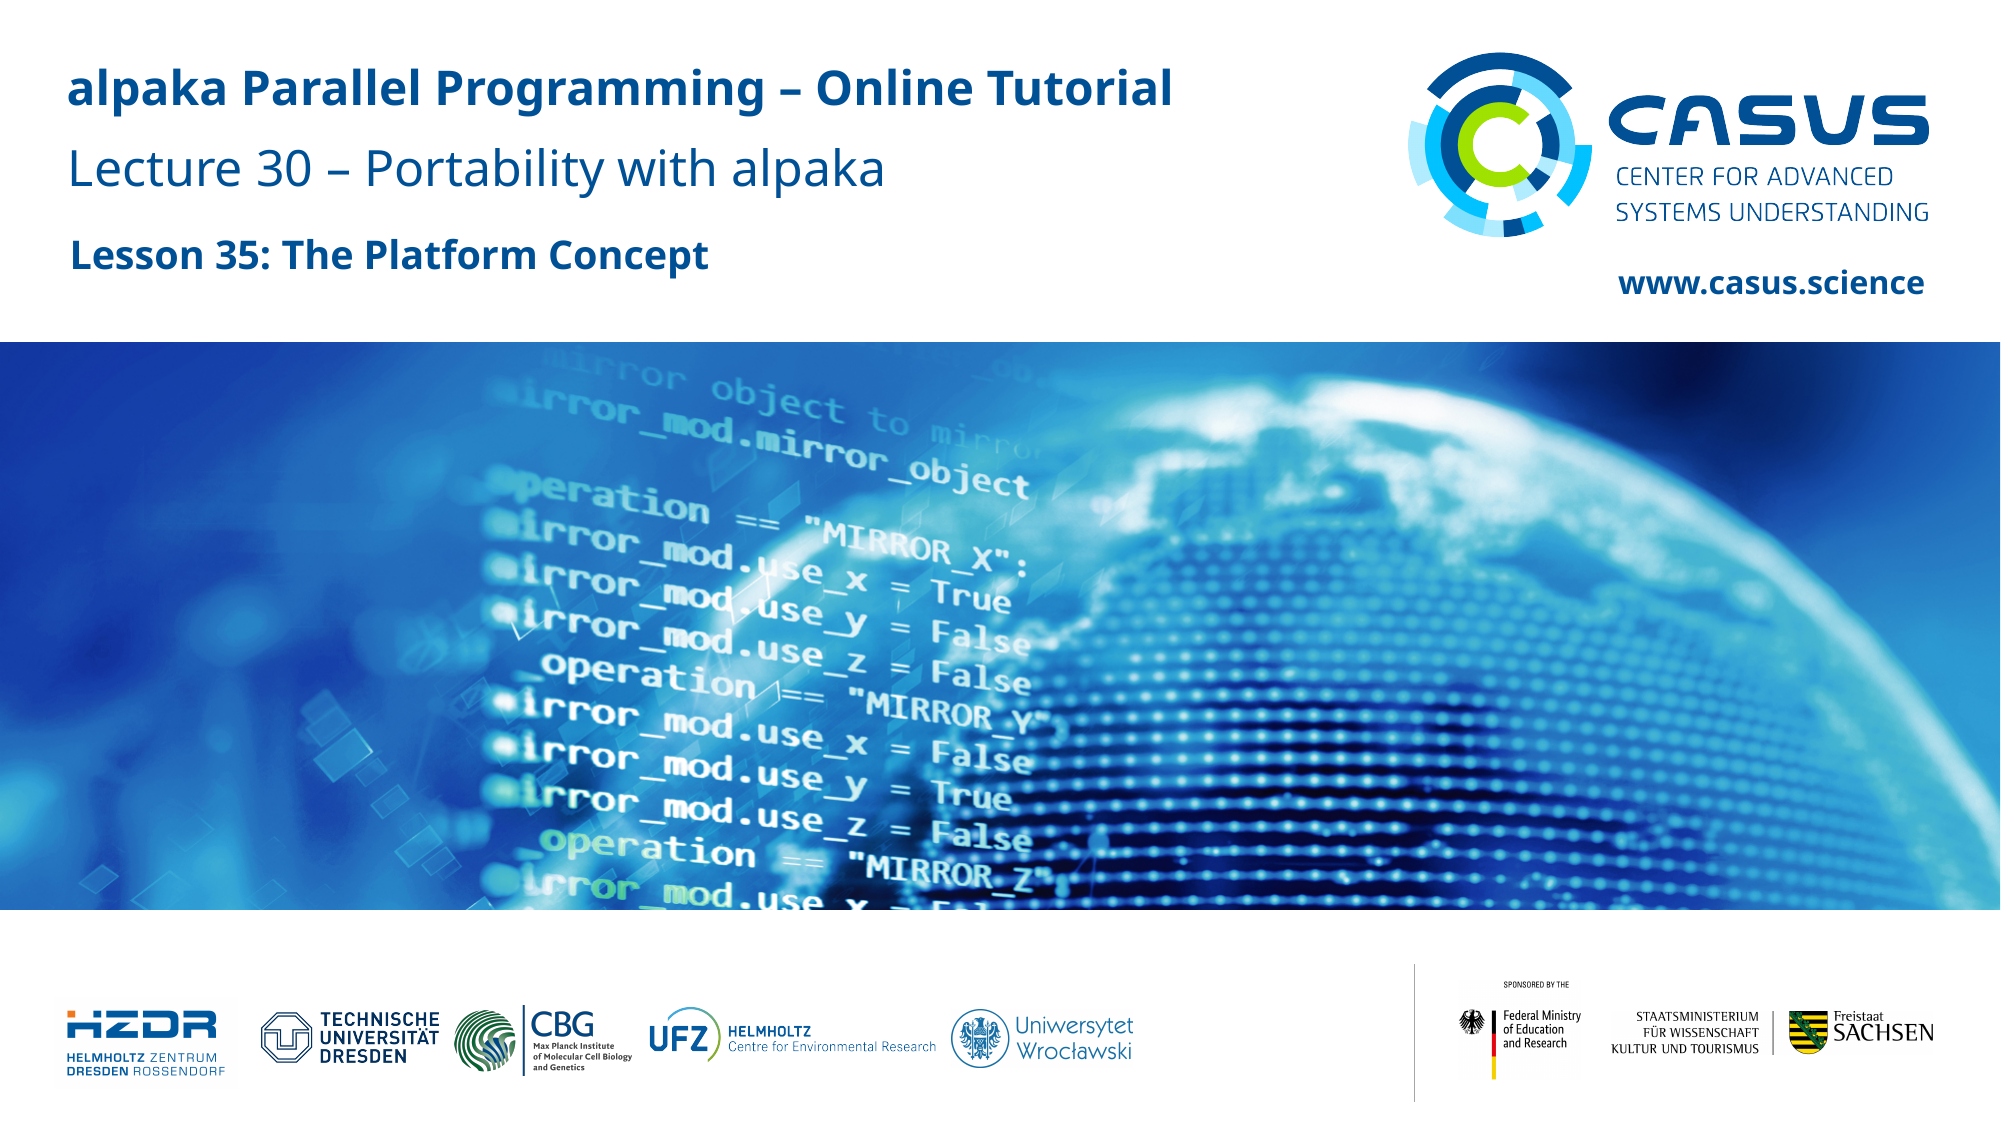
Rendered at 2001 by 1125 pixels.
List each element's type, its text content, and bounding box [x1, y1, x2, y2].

picture [54, 997, 238, 1089]
text_box Lesson 35: The Platform Concept [54, 220, 1377, 289]
picture [1408, 52, 1929, 238]
picture [454, 982, 1133, 1084]
picture [261, 1012, 439, 1063]
subtitle Lecture 30 – Portability with alpaka [67, 132, 1390, 202]
picture [0, 342, 2001, 910]
picture [1458, 980, 1581, 1080]
picture [1611, 1011, 1933, 1055]
title alpaka Parallel Programming – Online Tutorial [66, 53, 1389, 122]
